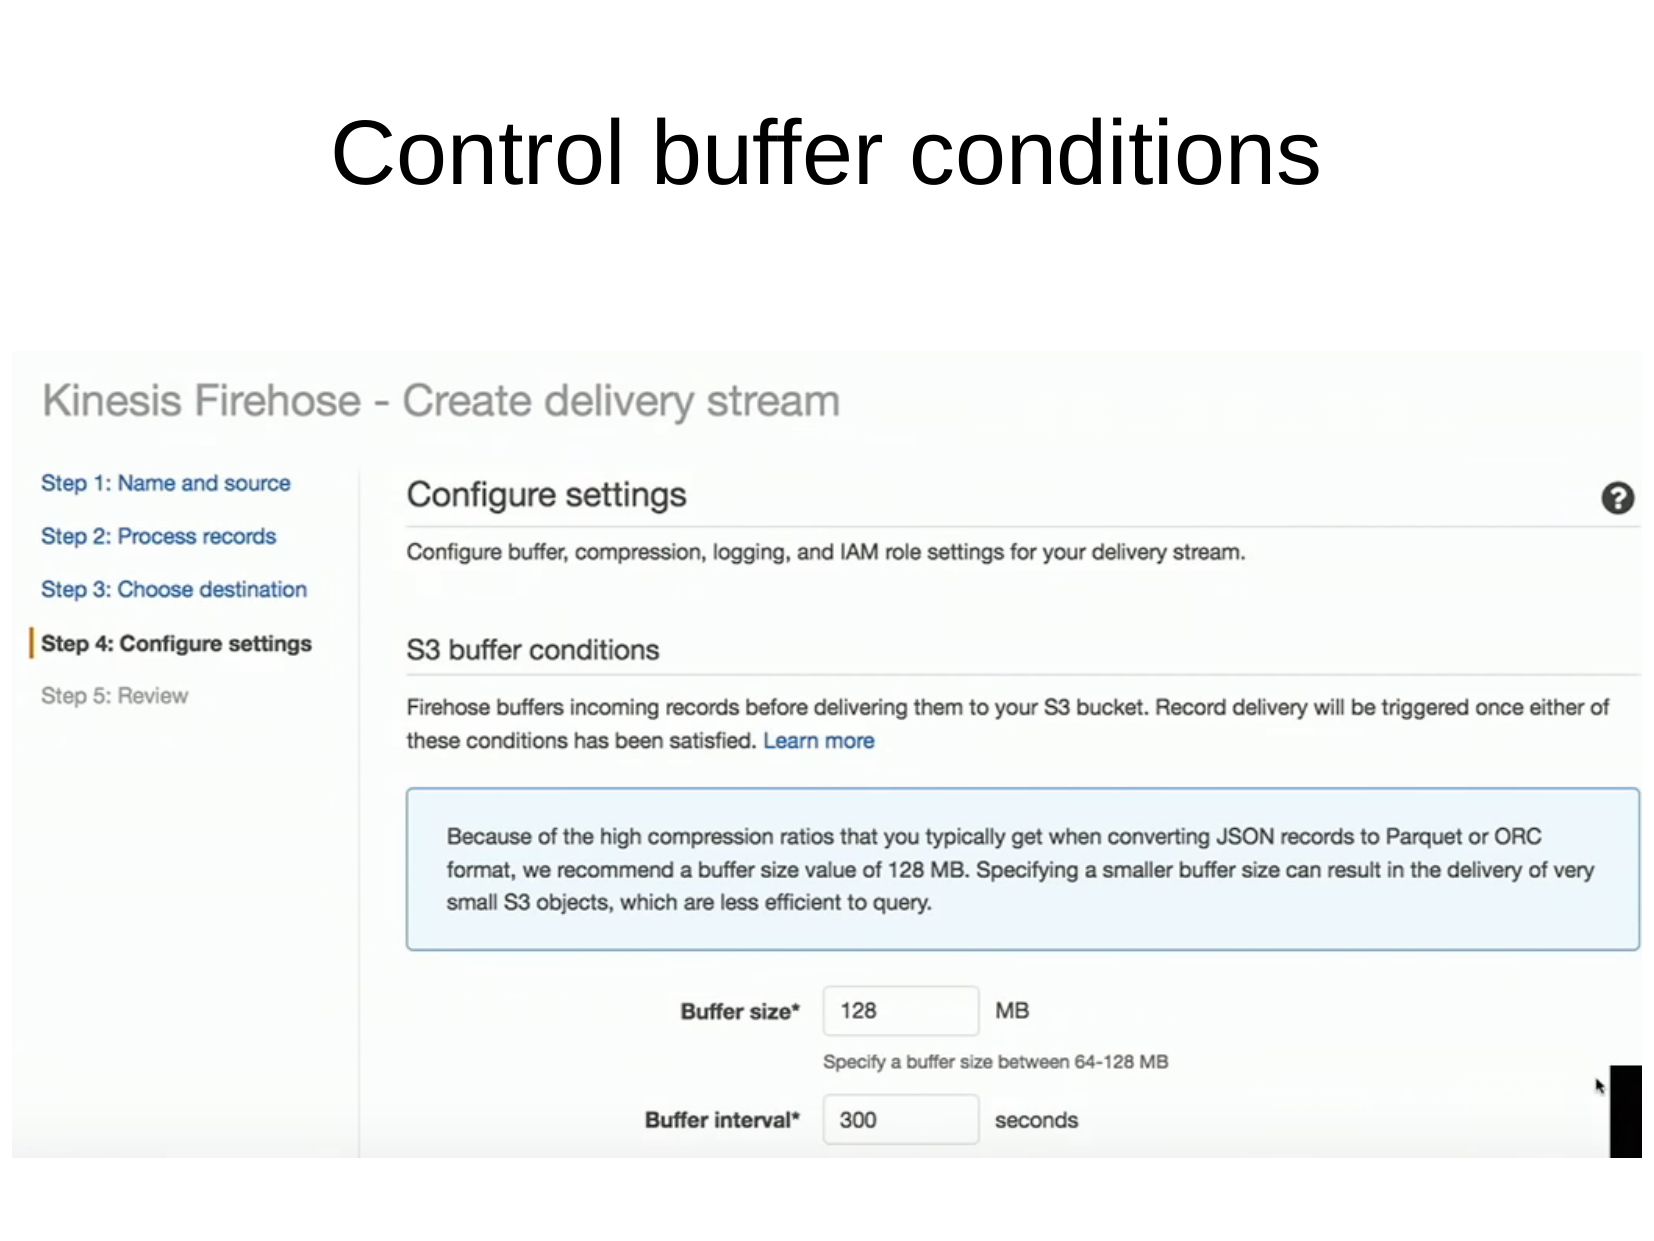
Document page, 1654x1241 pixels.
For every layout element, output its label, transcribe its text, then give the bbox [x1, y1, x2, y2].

title Control buffer conditions [82, 49, 1571, 257]
picture [12, 351, 1642, 1158]
